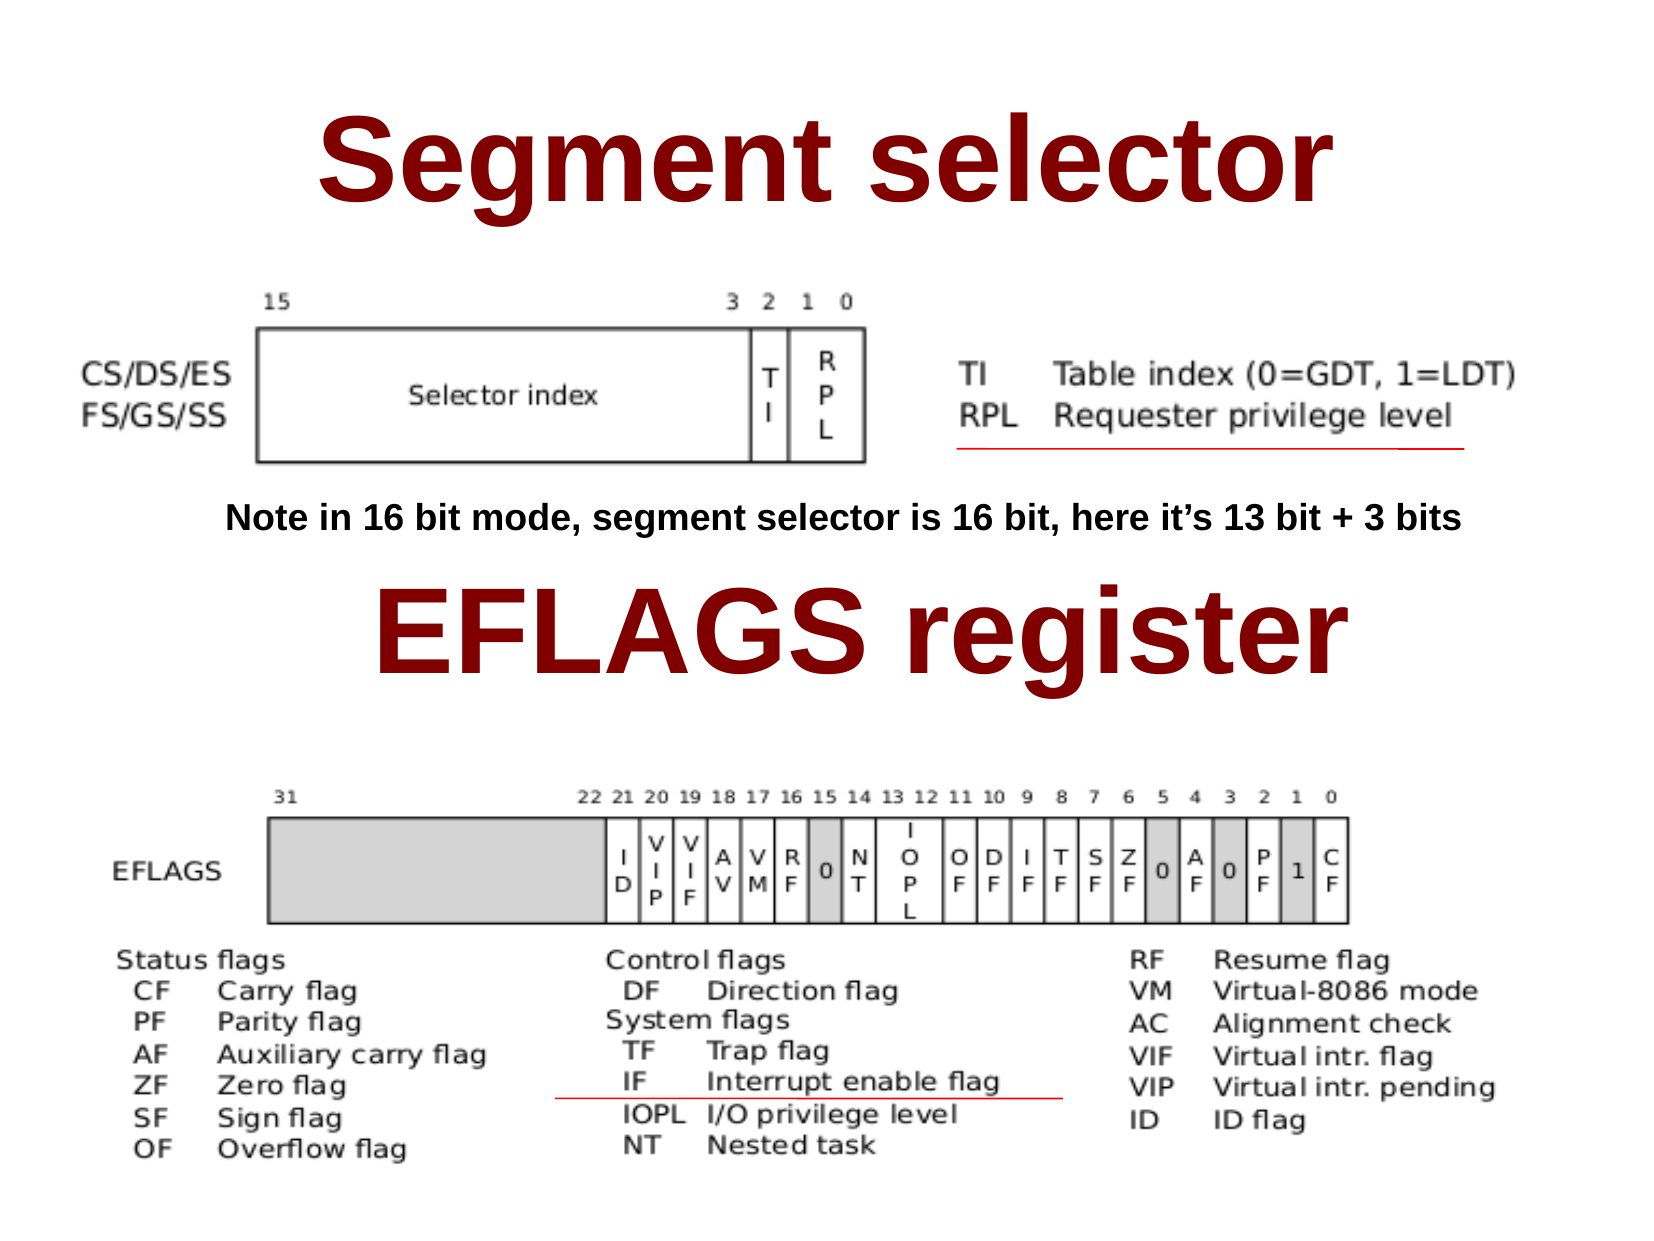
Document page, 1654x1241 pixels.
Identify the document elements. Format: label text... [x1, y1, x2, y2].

picture [84, 767, 1548, 1193]
text_box Note in 16 bit mode, segment selector is 16 bit, here it’s 13 bit + 3 bits [118, 485, 1571, 543]
title Segment selector [82, 49, 1571, 257]
title EFLAGS register [118, 520, 1607, 728]
picture [11, 259, 1619, 486]
